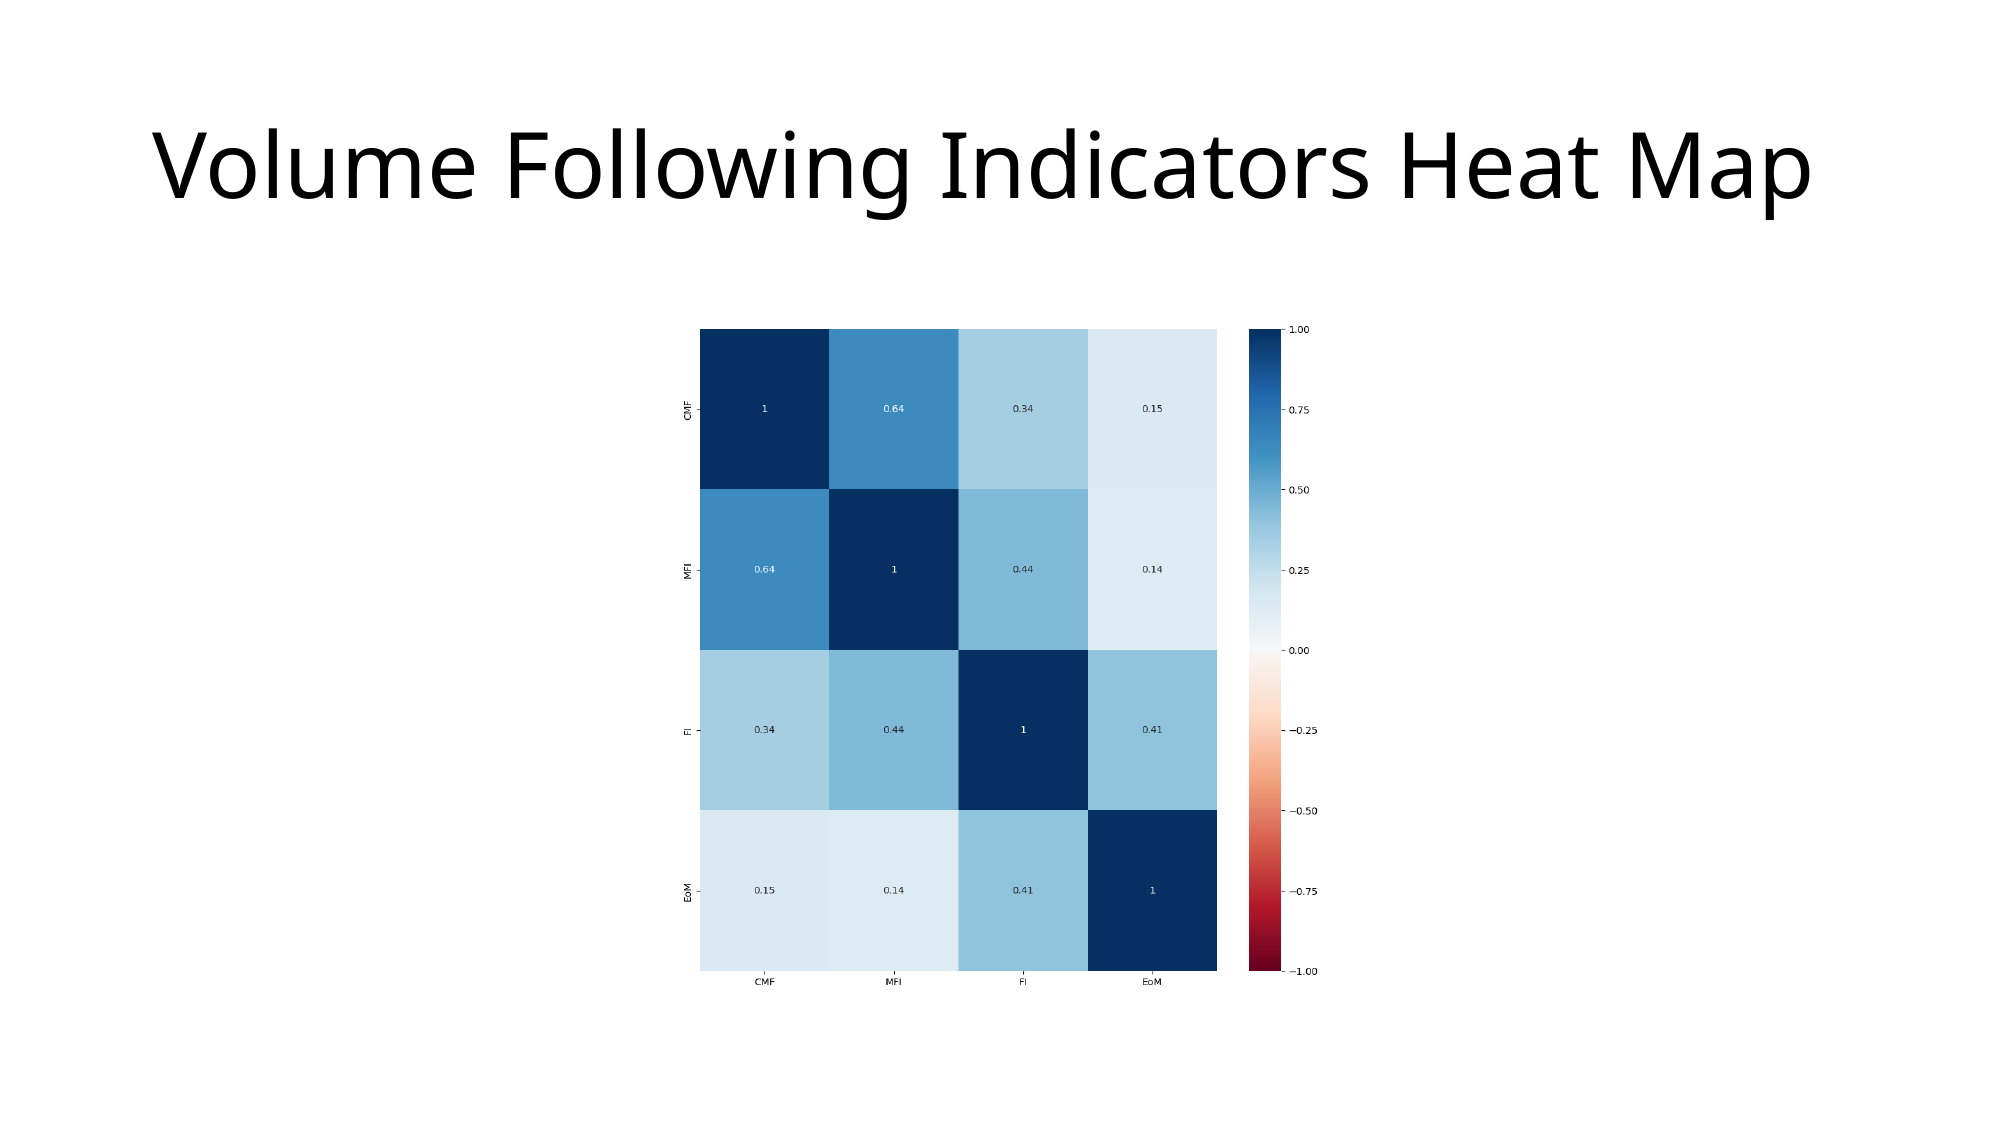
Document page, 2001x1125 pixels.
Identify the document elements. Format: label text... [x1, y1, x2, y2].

picture [676, 318, 1324, 994]
title Volume Following Indicators Heat Map [137, 59, 1863, 278]
